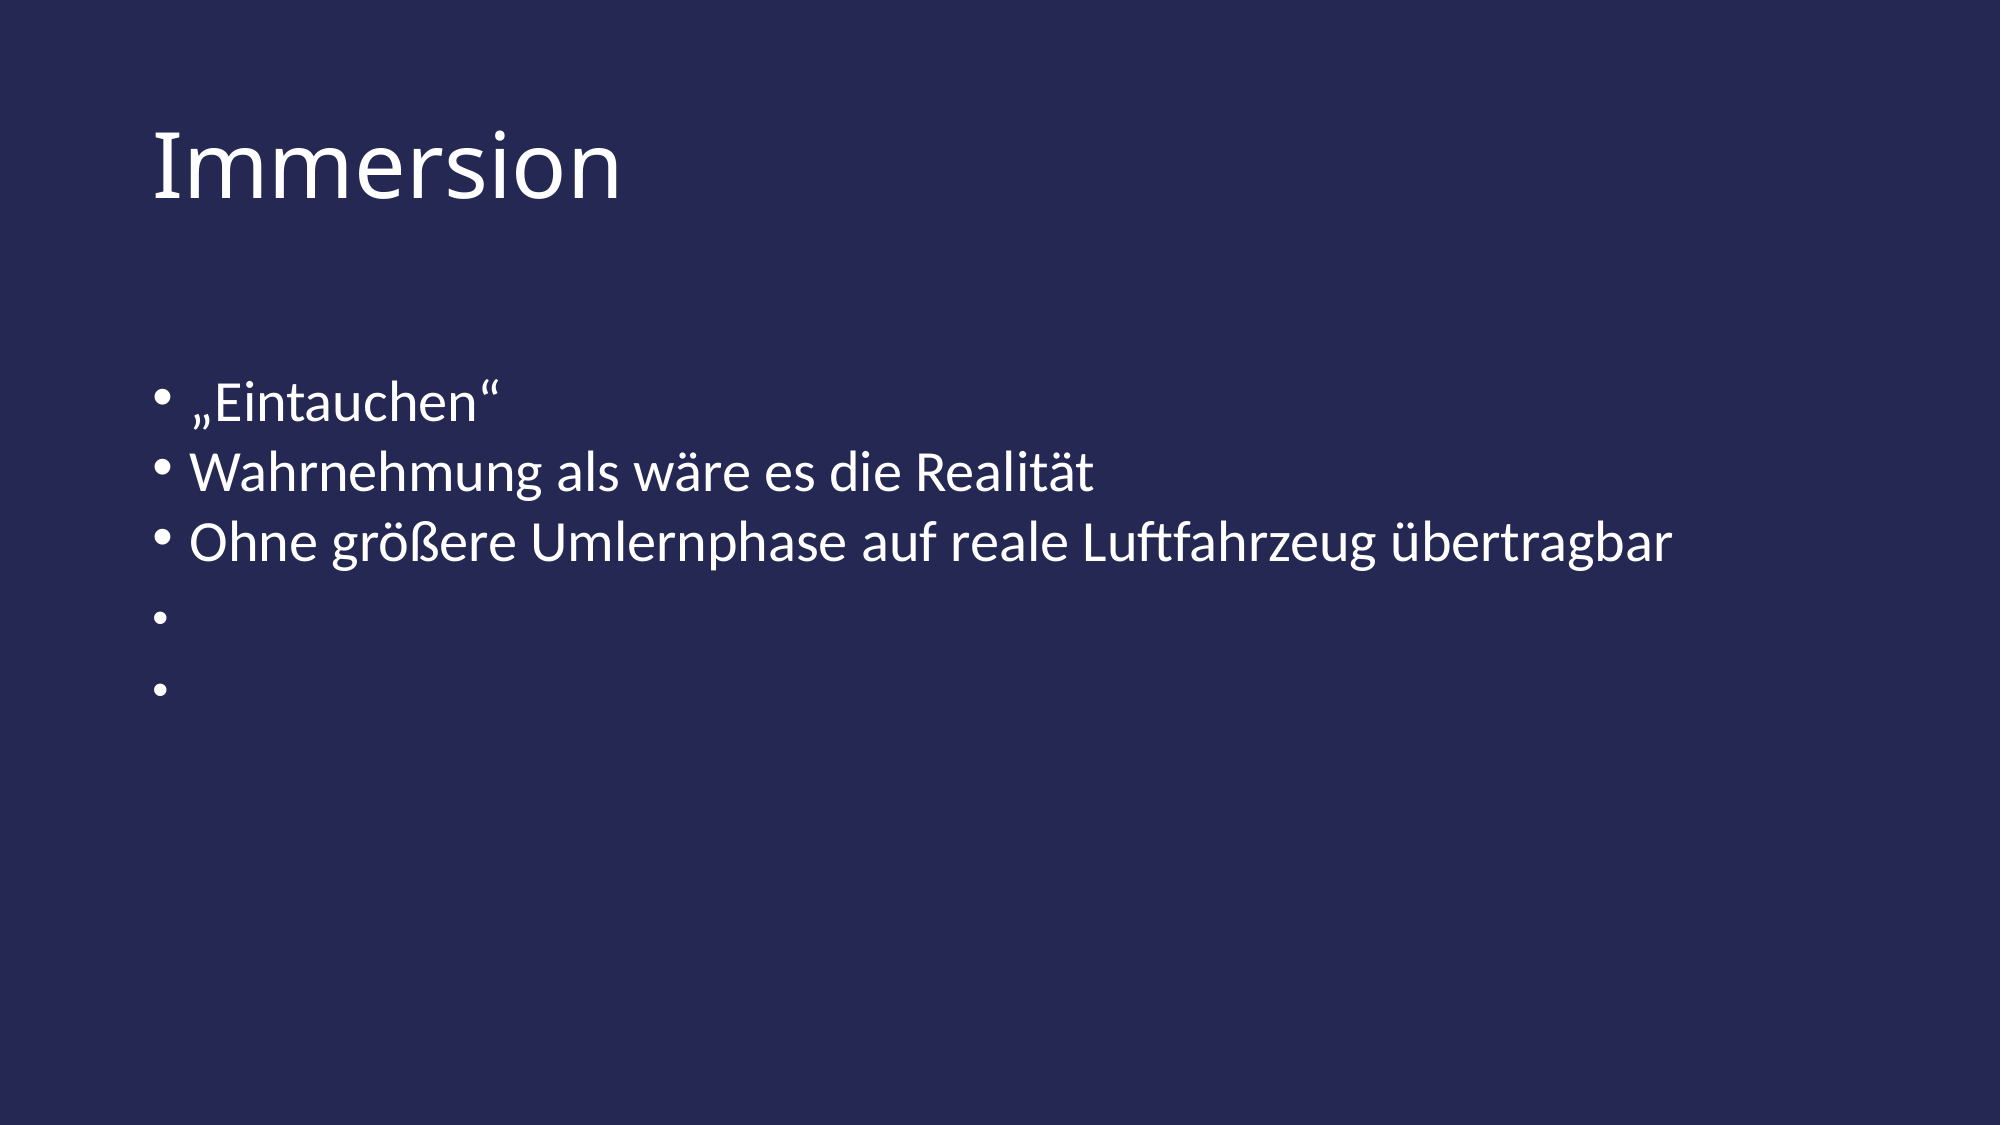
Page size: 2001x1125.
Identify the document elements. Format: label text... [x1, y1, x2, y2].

title Immersion [137, 59, 1863, 278]
list „Eintauchen“ Wahrnehmung als wäre es die Realität Ohne größere Umlernphase auf reale Luftfahrzeug übertragbar [137, 299, 1863, 1014]
